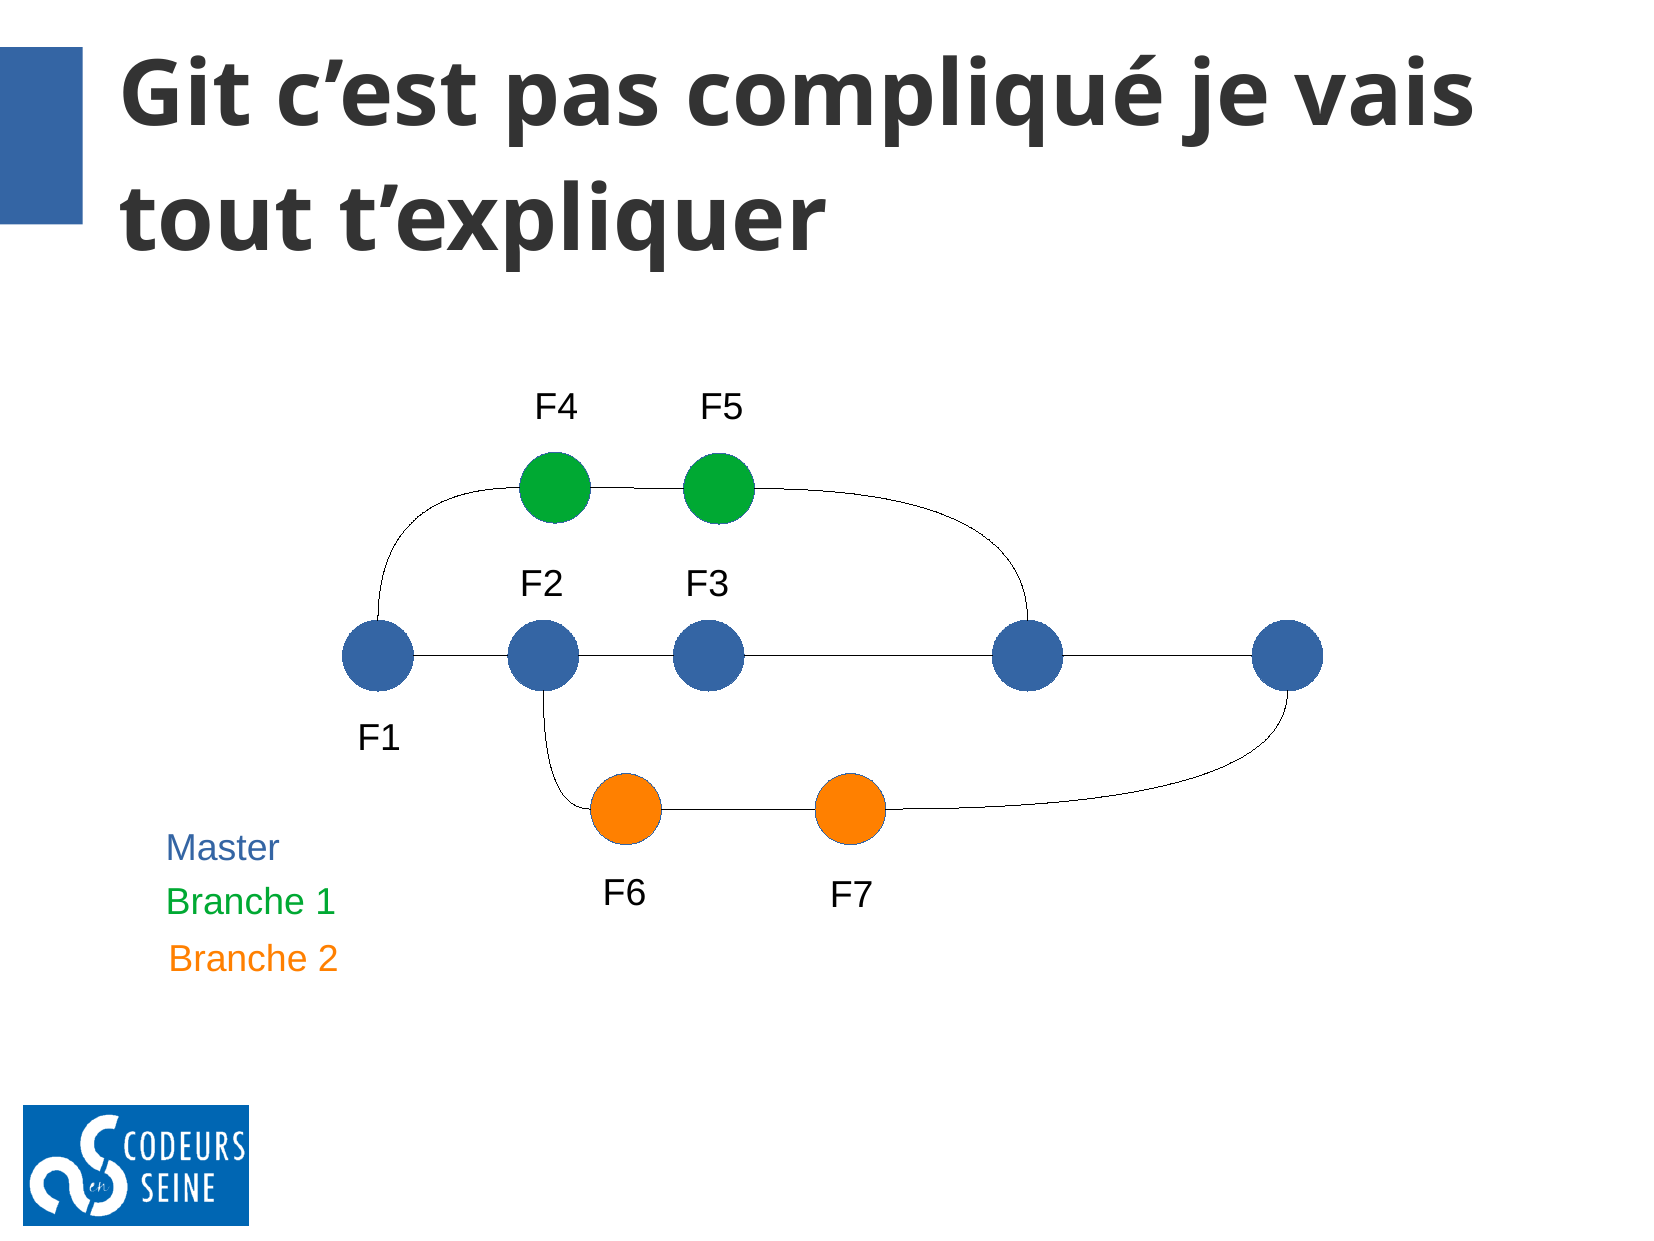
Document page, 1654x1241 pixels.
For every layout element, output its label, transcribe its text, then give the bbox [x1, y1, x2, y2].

text_box [1251, 620, 1323, 691]
title Git c’est pas compliqué je vais tout t’expliquer [118, 45, 1571, 260]
text_box F6 [588, 864, 662, 922]
text_box F2 [505, 555, 579, 612]
text_box [590, 773, 662, 845]
text_box Branche 1 [150, 873, 351, 930]
text_box F4 [519, 377, 594, 435]
text_box F5 [685, 377, 759, 435]
picture [23, 1105, 249, 1226]
text_box [507, 620, 579, 691]
text_box [342, 620, 414, 692]
text_box Master [150, 819, 295, 873]
text_box F1 [342, 708, 416, 766]
text_box F7 [814, 865, 889, 923]
text_box [814, 773, 886, 845]
text_box F3 [670, 555, 745, 612]
text_box [992, 620, 1064, 692]
text_box [673, 620, 745, 692]
text_box [683, 453, 755, 525]
text_box Branche 2 [153, 929, 354, 987]
text_box [519, 452, 591, 524]
